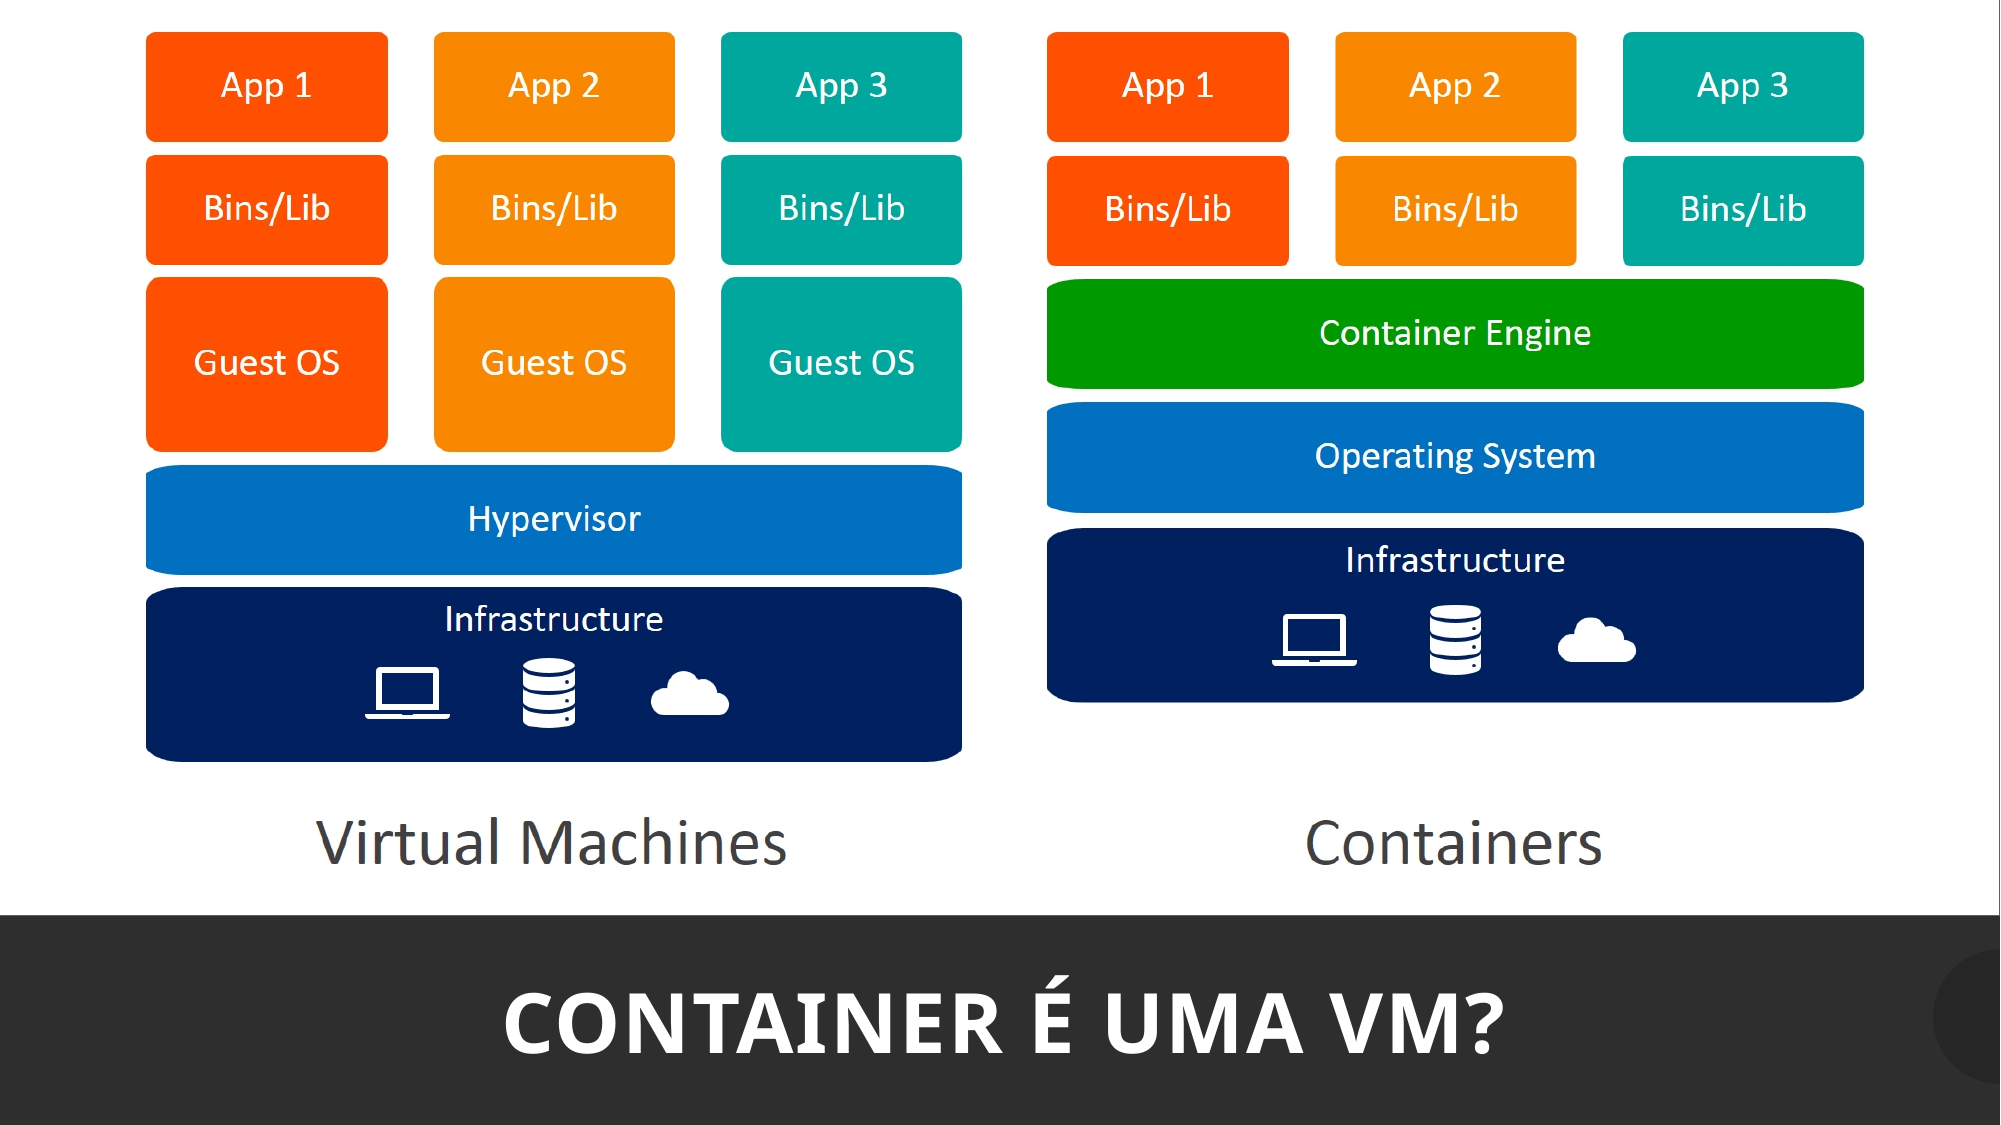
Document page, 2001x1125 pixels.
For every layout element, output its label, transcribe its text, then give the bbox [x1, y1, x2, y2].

text_box [0, 0, 2000, 1125]
picture [117, 11, 1890, 909]
title CONTAINER É UMA VM? [118, 909, 1890, 1099]
